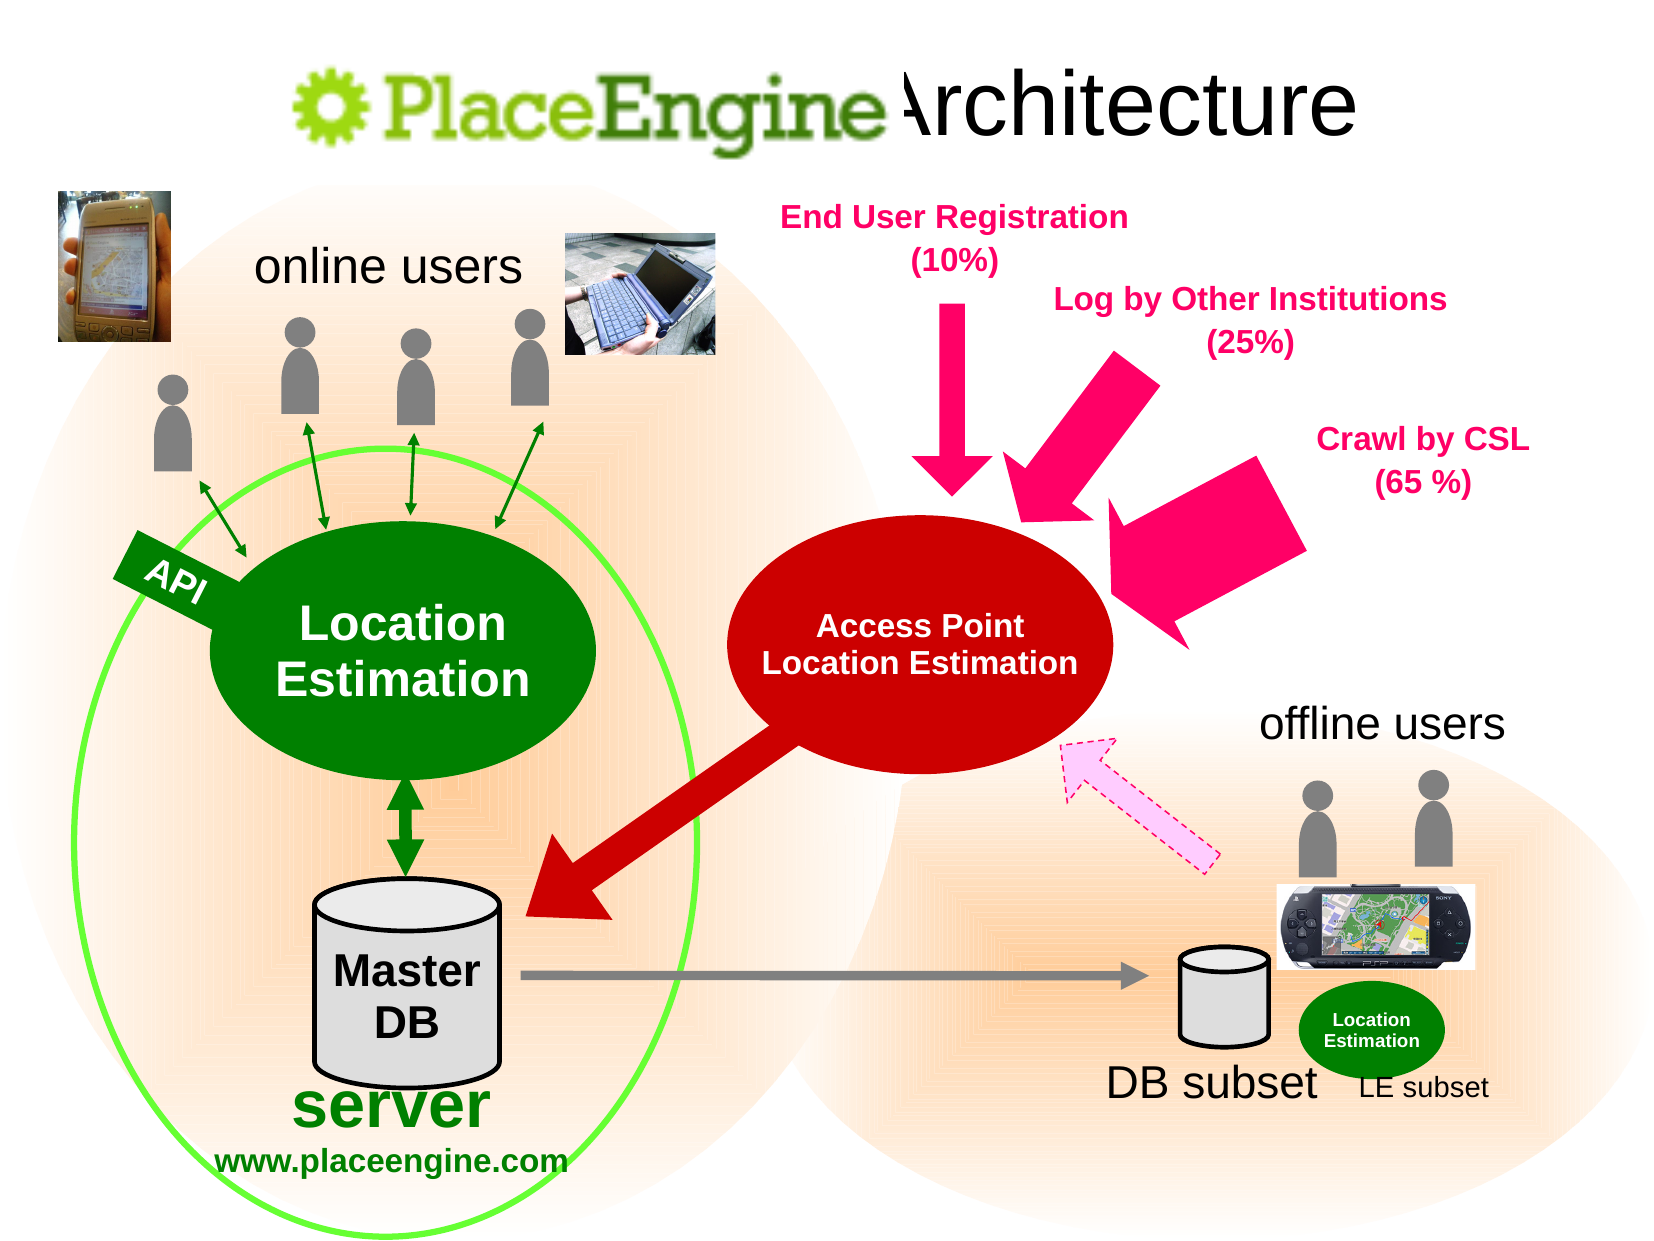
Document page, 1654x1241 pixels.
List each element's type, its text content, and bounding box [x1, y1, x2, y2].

text_box PlaceEngine Architecture [335, 0, 1530, 207]
text_box End User Registration (10%)‏ [765, 190, 1145, 289]
text_box Access Point Location Estimation [727, 515, 1114, 775]
picture [58, 191, 171, 342]
text_box Log by Other Institutions (25%)‏ [1038, 273, 1463, 371]
text_box API [112, 530, 241, 632]
text_box Location Estimation [1298, 980, 1445, 1076]
text_box Crawl by CSL (65 %)‏ [1301, 413, 1546, 511]
text_box [78, 597, 405, 1147]
text_box offline users [1244, 690, 1521, 758]
text_box Master DB [314, 908, 500, 1059]
text_box [259, 1188, 528, 1233]
text_box [911, 303, 993, 497]
text_box online users [239, 230, 539, 302]
text_box [0, 185, 1654, 1241]
text_box Location Estimation [209, 521, 596, 781]
text_box DB subset [1090, 1049, 1333, 1117]
picture [1276, 884, 1476, 970]
picture [287, 45, 904, 185]
text_box server www.placeengine.com [199, 1059, 585, 1188]
text_box [1002, 371, 1161, 523]
picture [565, 233, 716, 355]
text_box LE subset [1343, 1063, 1505, 1113]
text_box [1108, 455, 1307, 650]
